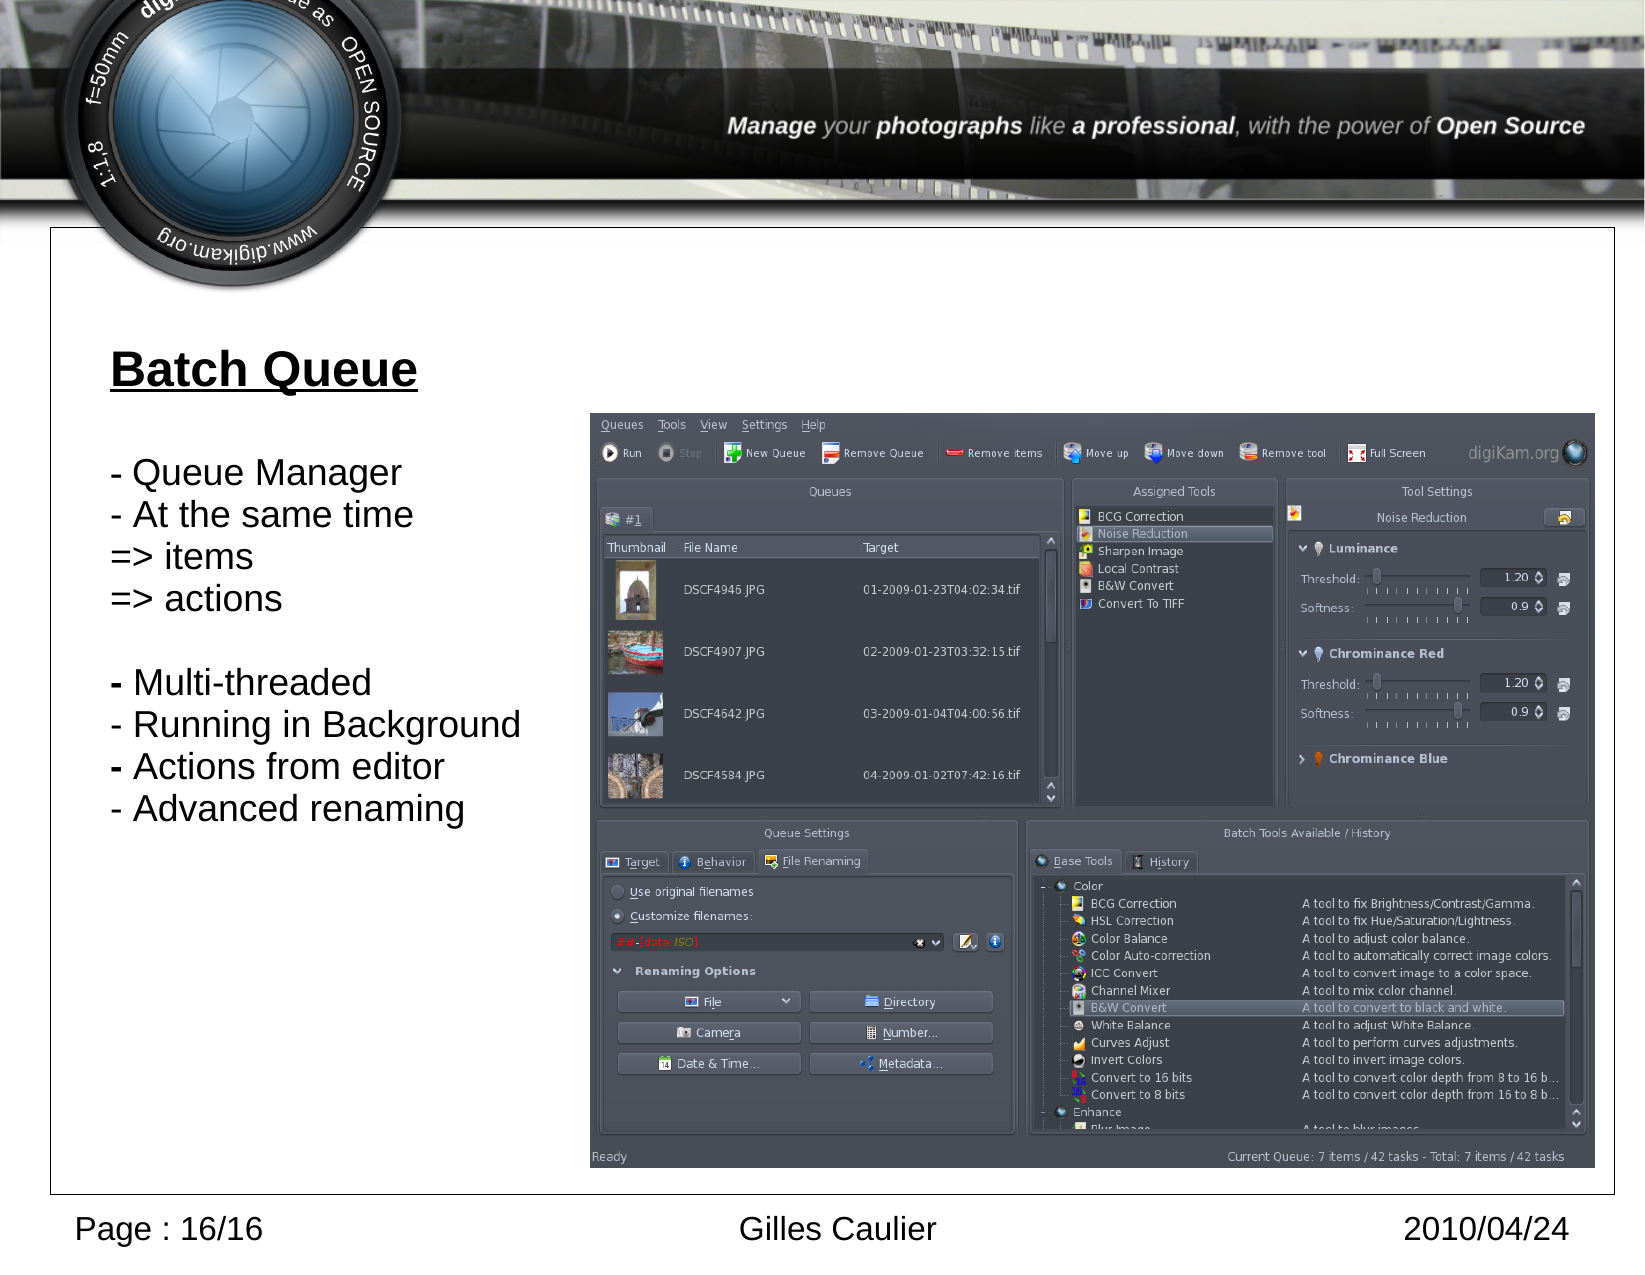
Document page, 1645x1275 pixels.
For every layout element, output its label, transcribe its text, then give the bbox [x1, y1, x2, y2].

title Batch Queue - Queue Manager - At the same time => items => actions - Multi-threaded - Running in Background - Actions from editor - Advanced renaming [50, 243, 1615, 1195]
picture [590, 413, 1595, 1168]
picture [0, 0, 1645, 296]
text_box Page : <numéro>/16 Gilles Caulier 2010/04/24 [21, 1207, 1623, 1251]
